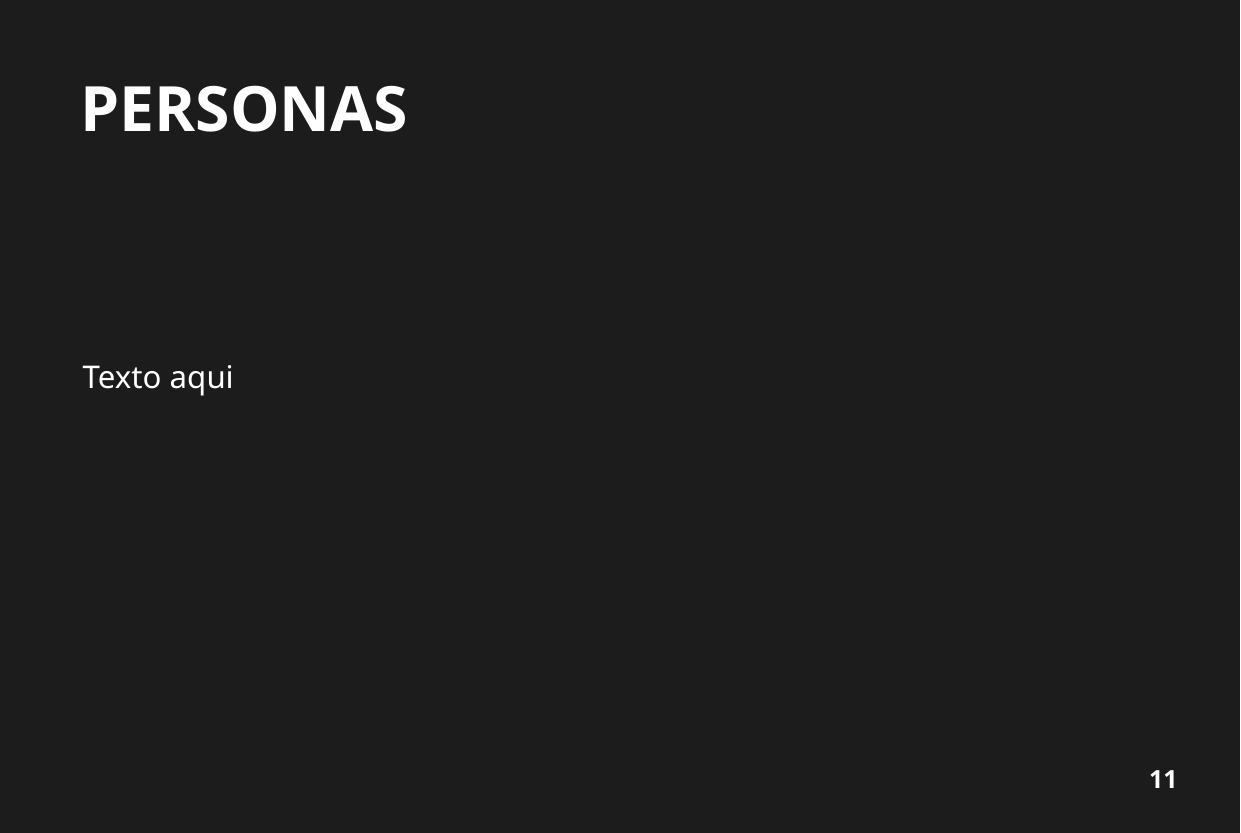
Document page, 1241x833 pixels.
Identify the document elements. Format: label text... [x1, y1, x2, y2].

title 11 [1133, 756, 1193, 802]
text_box Texto aqui [82, 355, 1134, 537]
title PERSONAS [80, 26, 1156, 188]
